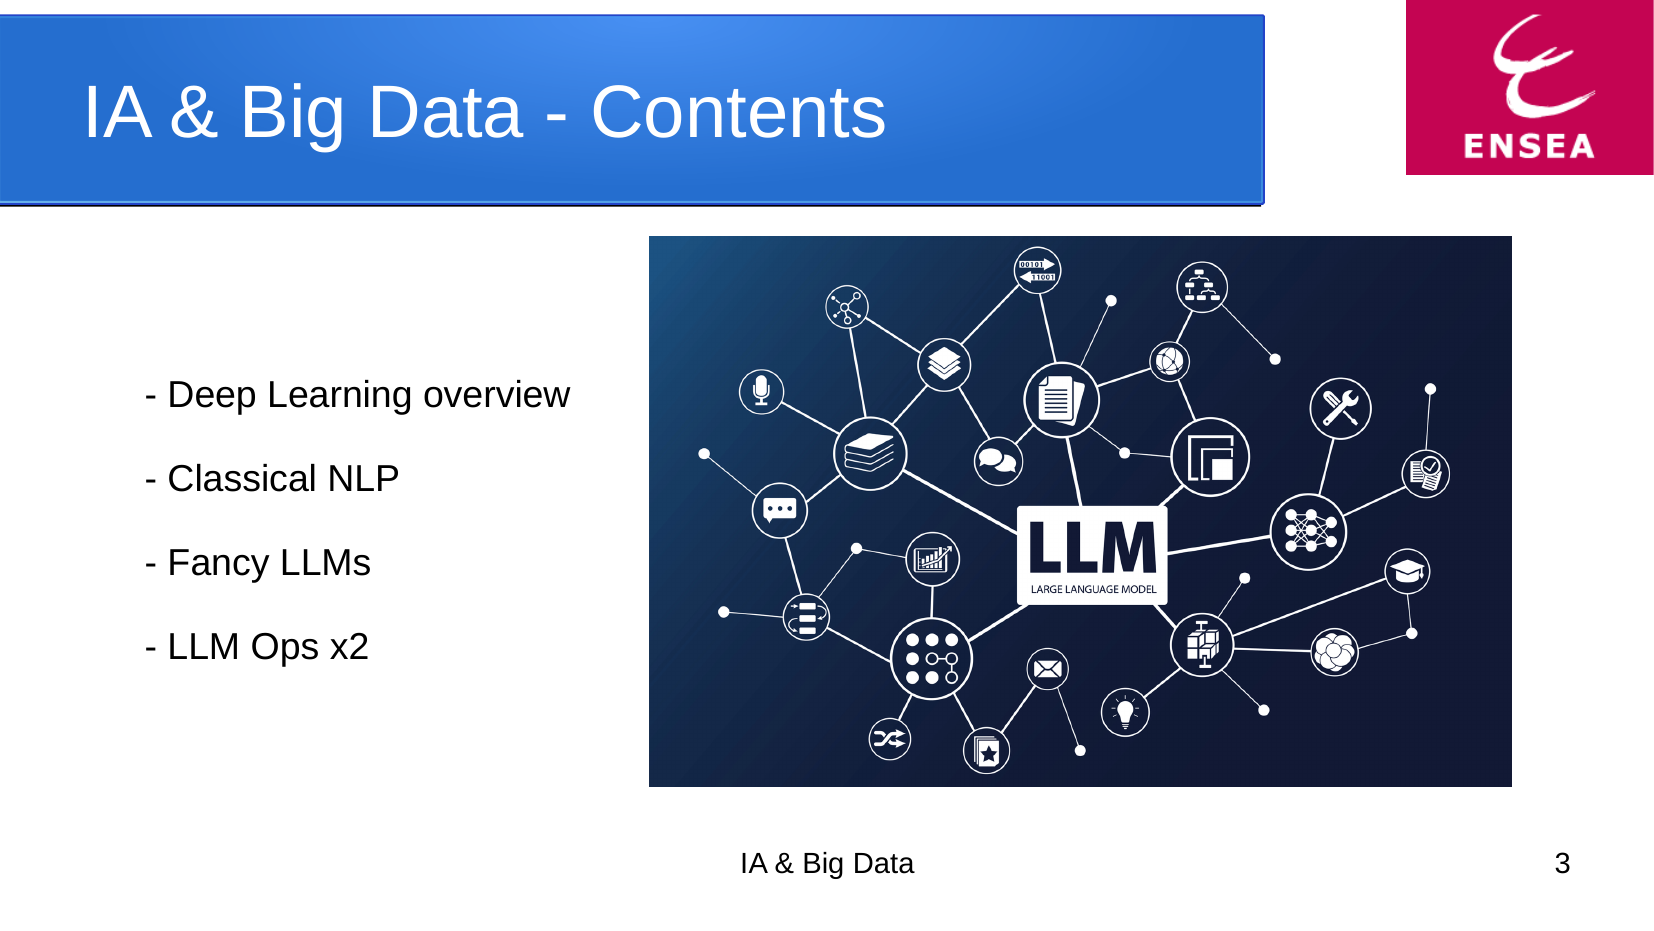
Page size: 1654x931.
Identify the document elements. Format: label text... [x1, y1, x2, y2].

title IA & Big Data - Contents [82, 35, 1235, 189]
picture [1406, 0, 1654, 175]
text_box - Deep Learning overview - Classical NLP - Fancy LLMs - LLM Ops x2 [129, 366, 603, 675]
picture [649, 236, 1512, 787]
